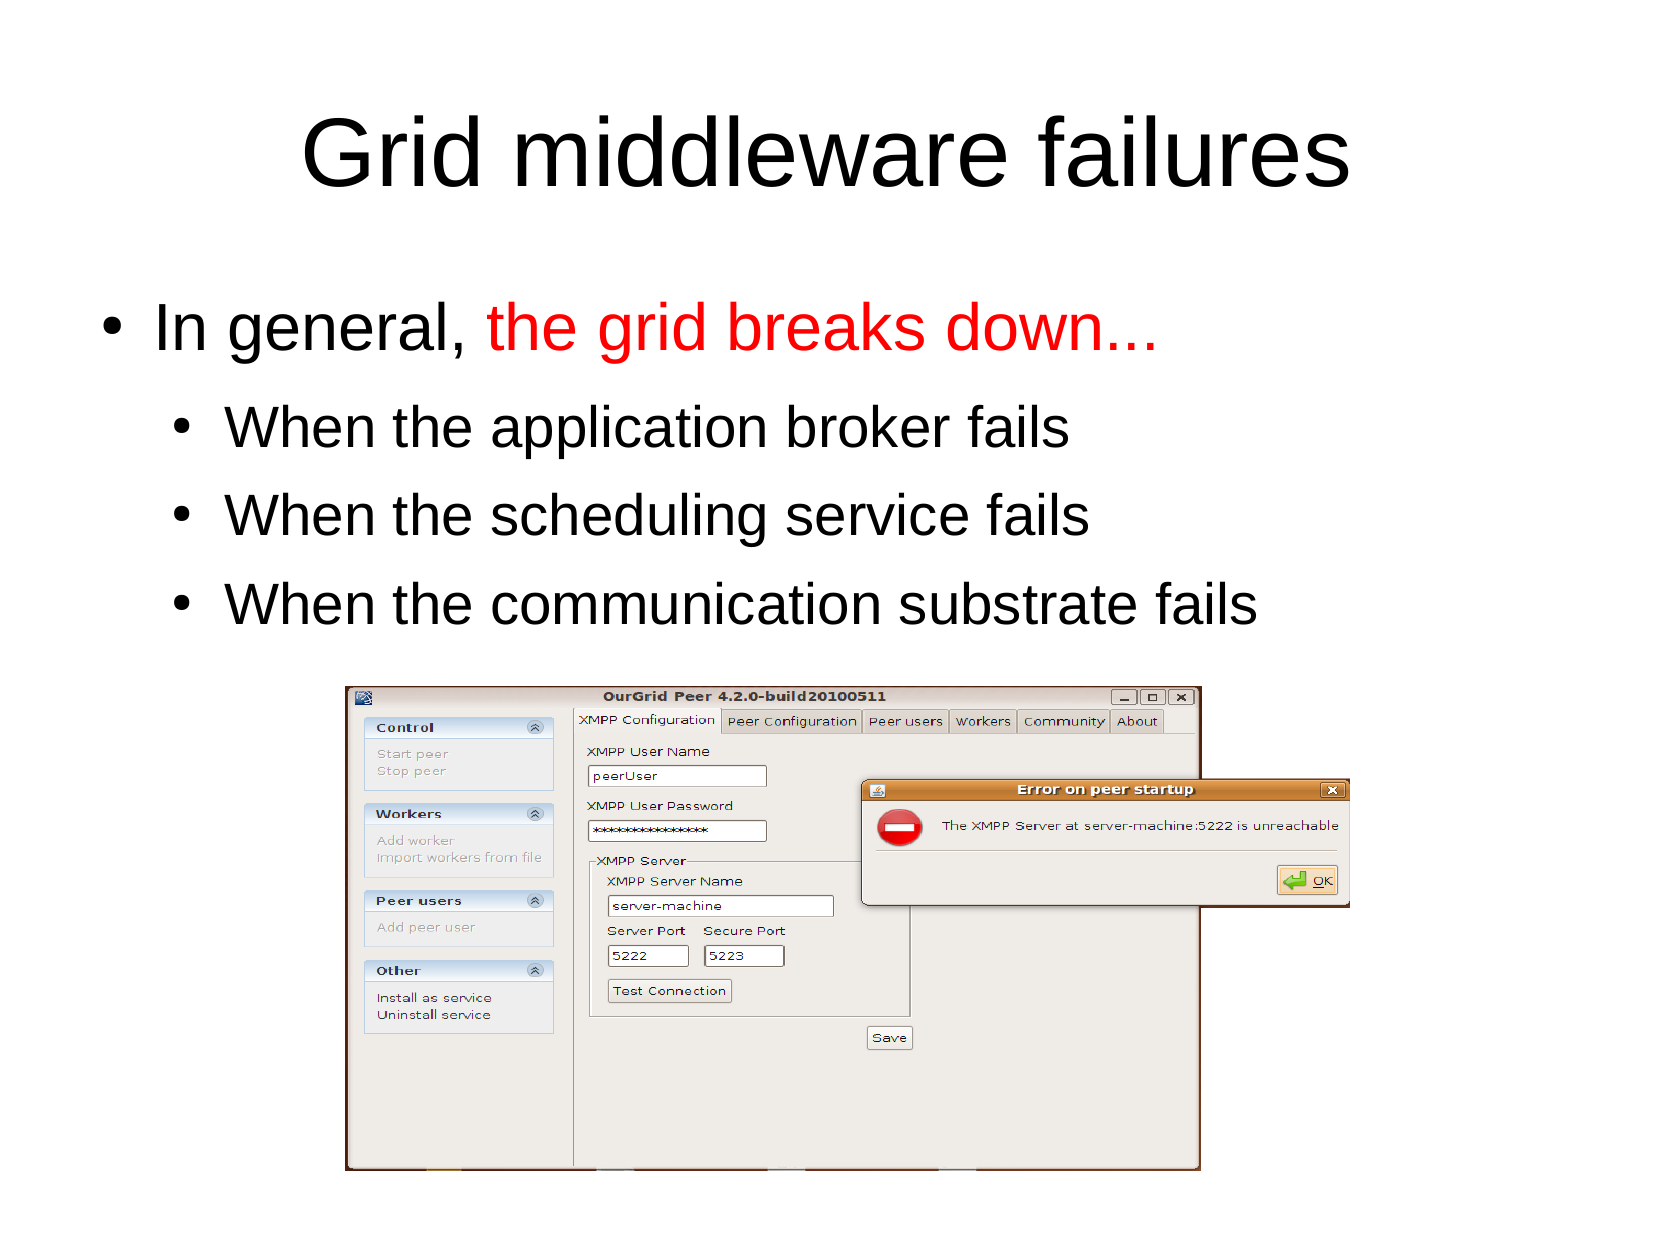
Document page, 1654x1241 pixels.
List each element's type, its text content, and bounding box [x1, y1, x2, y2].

picture [341, 680, 1354, 1175]
title Grid middleware failures [82, 56, 1571, 250]
list In general, the grid breaks down... When the application broker fails When the scheduling service fails When the communication substrate fails [82, 290, 1571, 1109]
